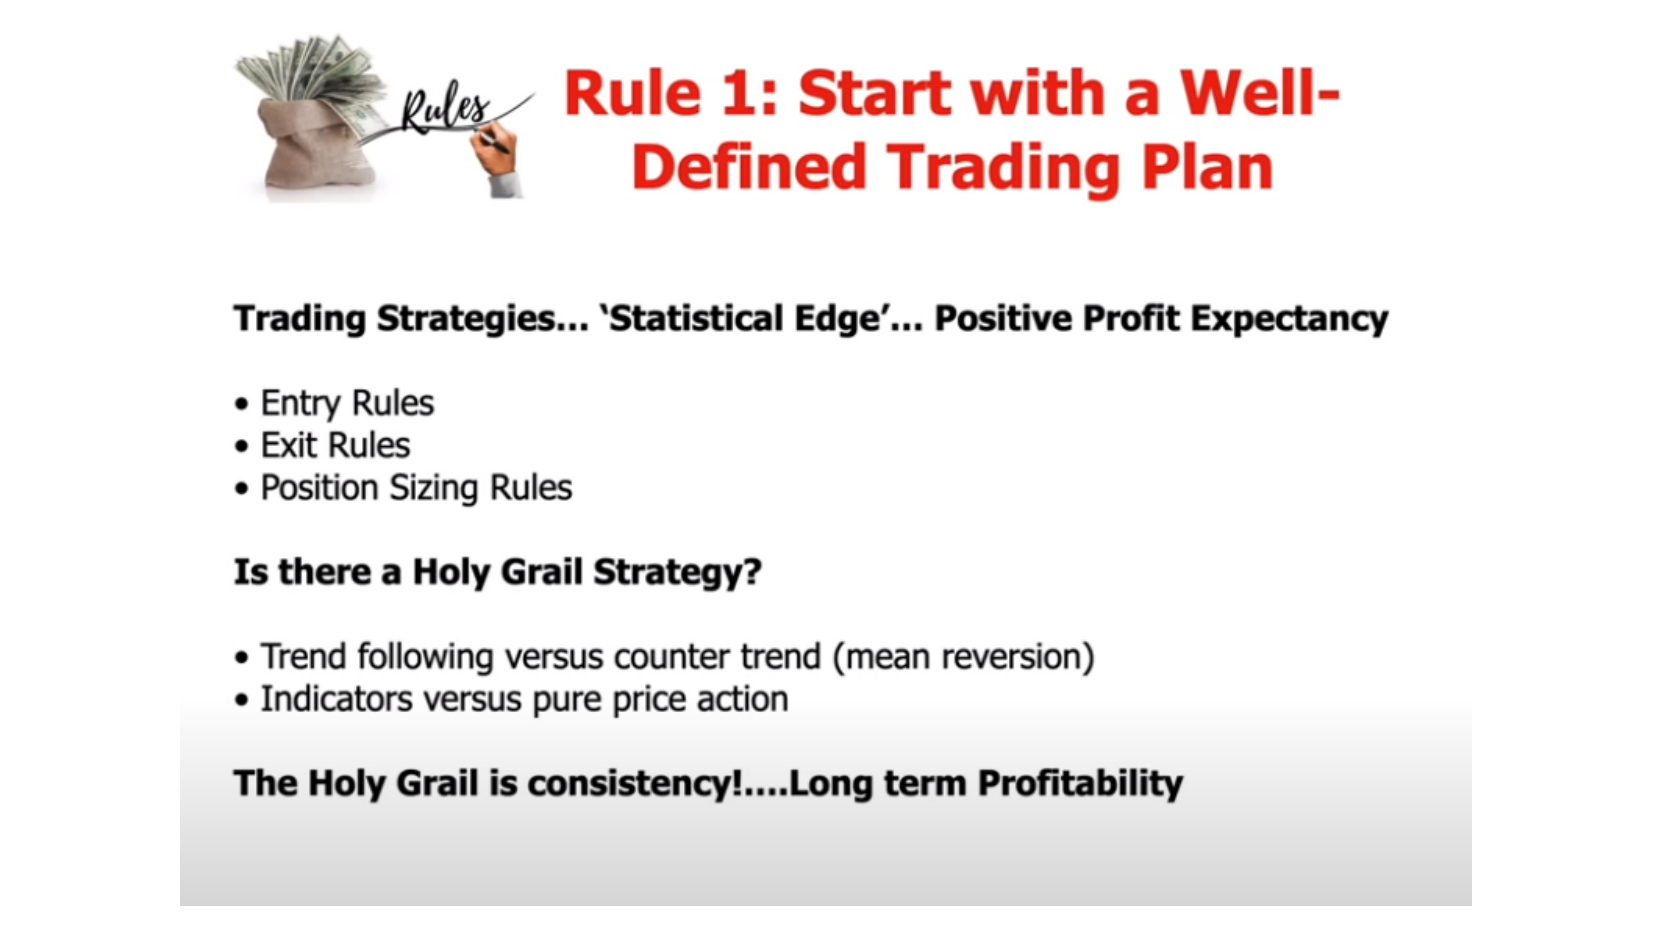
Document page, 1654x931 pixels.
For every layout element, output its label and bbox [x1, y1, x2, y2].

picture [180, 22, 1472, 906]
